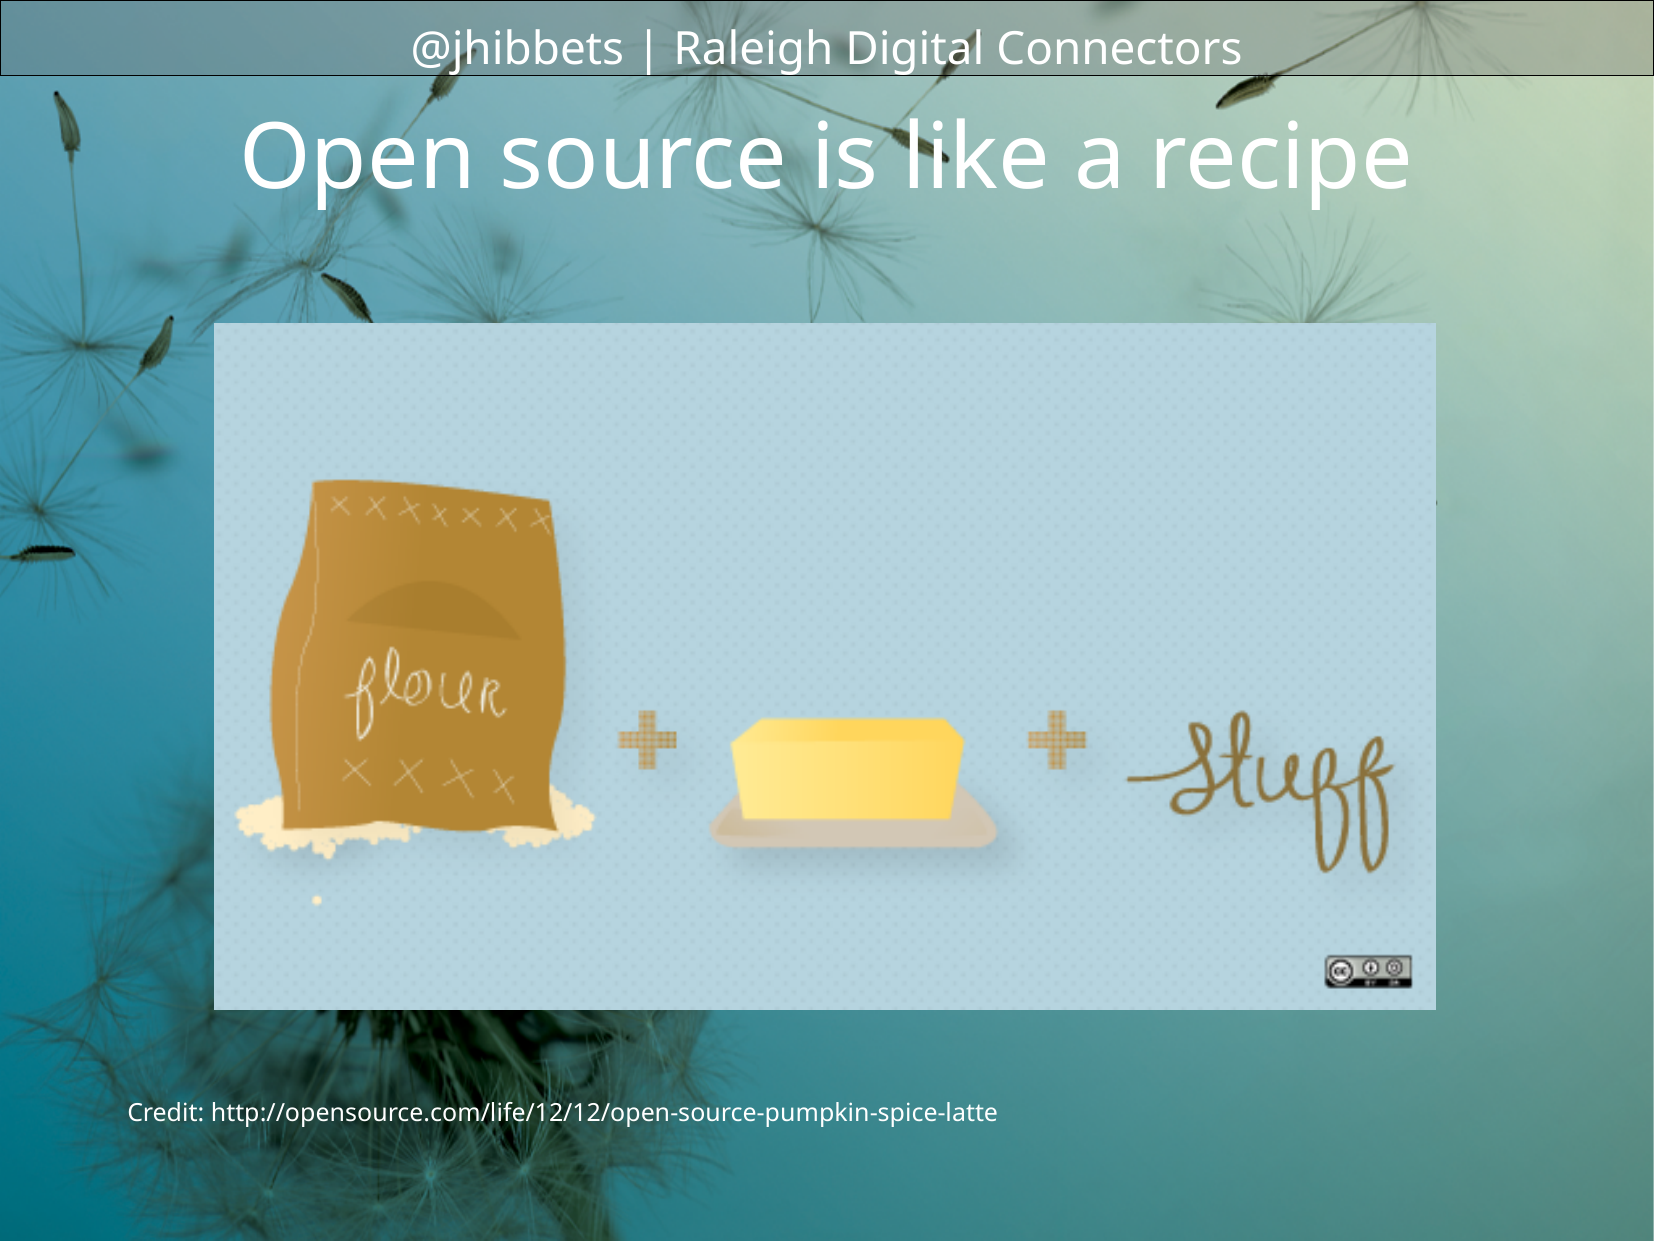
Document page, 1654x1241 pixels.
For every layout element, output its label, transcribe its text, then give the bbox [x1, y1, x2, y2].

picture [0, 76, 1654, 1241]
title Open source is like a recipe [82, 49, 1571, 257]
text_box Credit: http://opensource.com/life/12/12/open-source-pumpkin-spice-latte [112, 1087, 1013, 1128]
